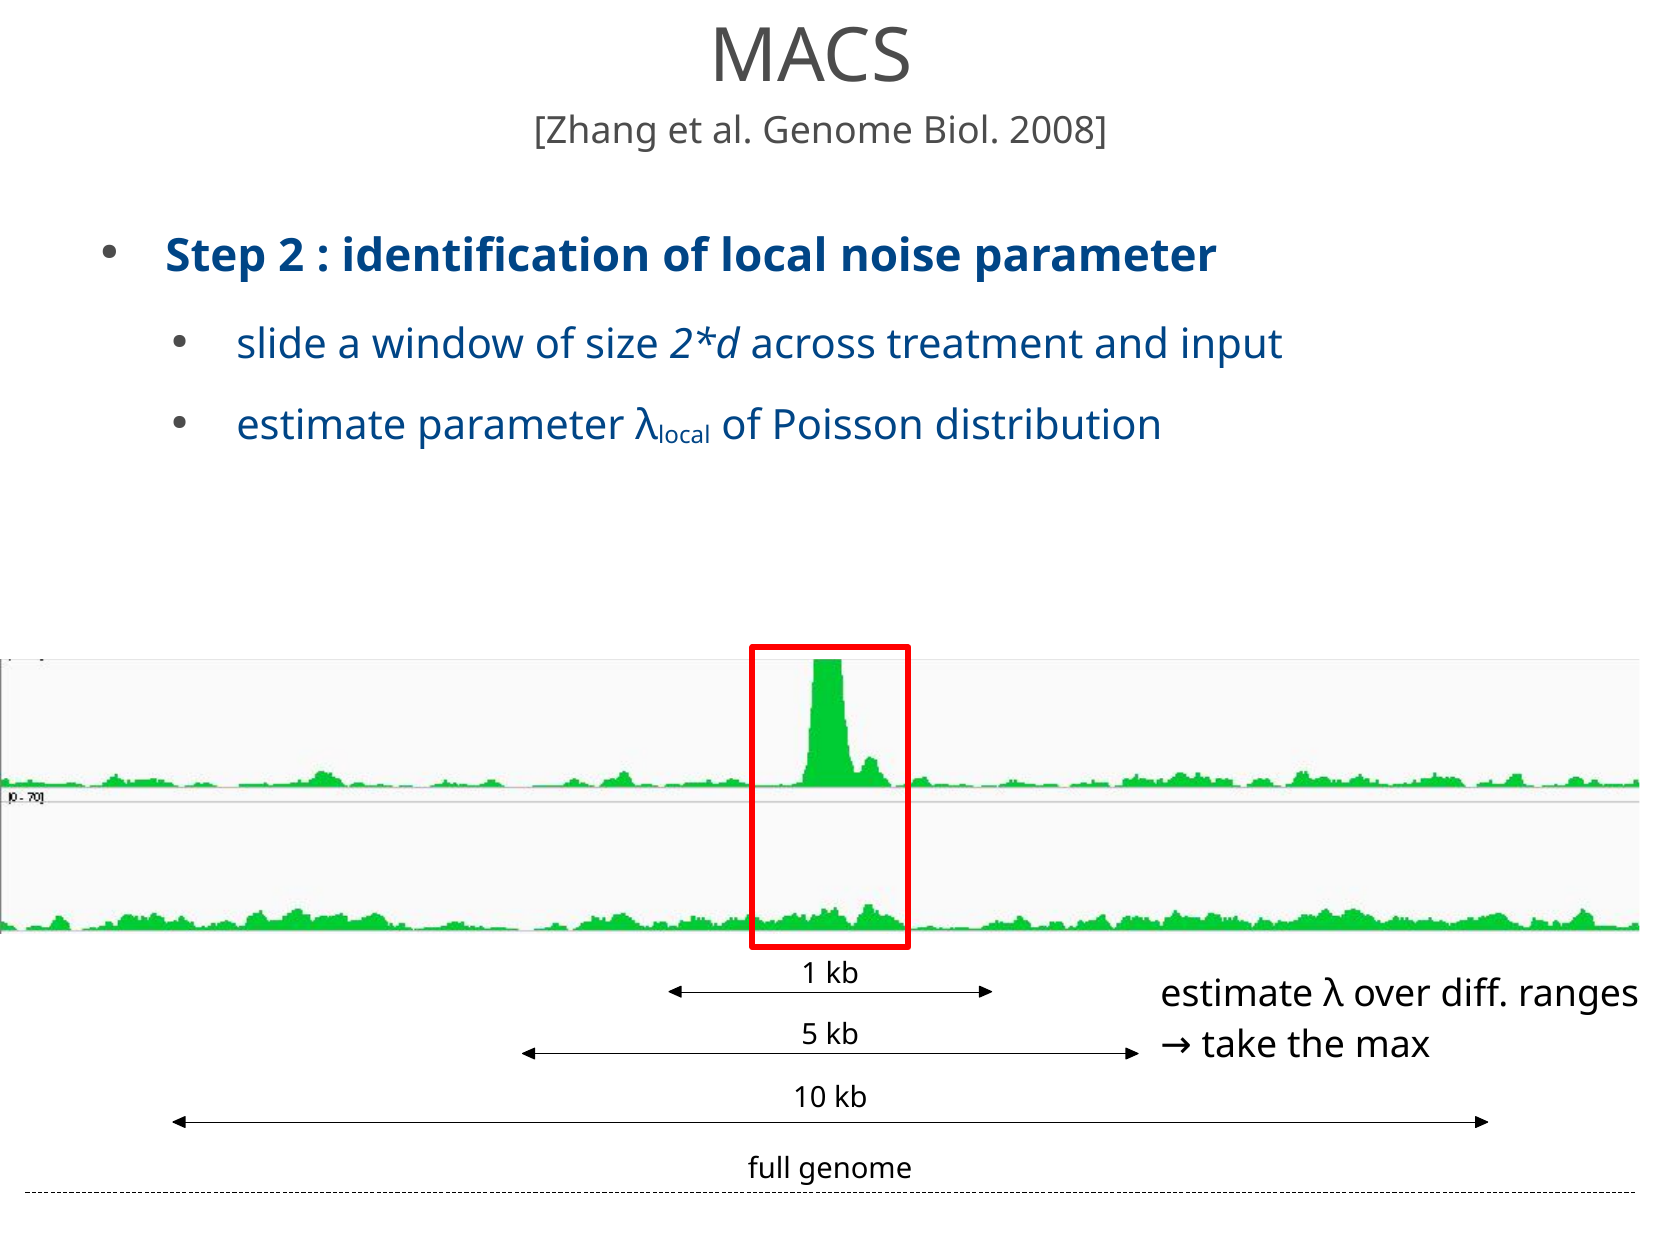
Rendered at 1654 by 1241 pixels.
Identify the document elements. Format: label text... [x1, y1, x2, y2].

title MACS [Zhang et al. Genome Biol. 2008] [76, 2, 1565, 154]
picture [911, 659, 1640, 934]
text_box estimate λ over diff. ranges → take the max [1145, 959, 1654, 1062]
picture [0, 659, 749, 934]
picture [755, 659, 905, 934]
list Step 2 : identification of local noise parameter slide a window of size 2*d across treatment and input estimate parameter λlocal of Poisson distribution [82, 934, 1538, 1010]
list Step 2 : identification of local noise parameter slide a window of size 2*d across treatment and input estimate parameter λlocal of Poisson distribution [82, 222, 1538, 659]
